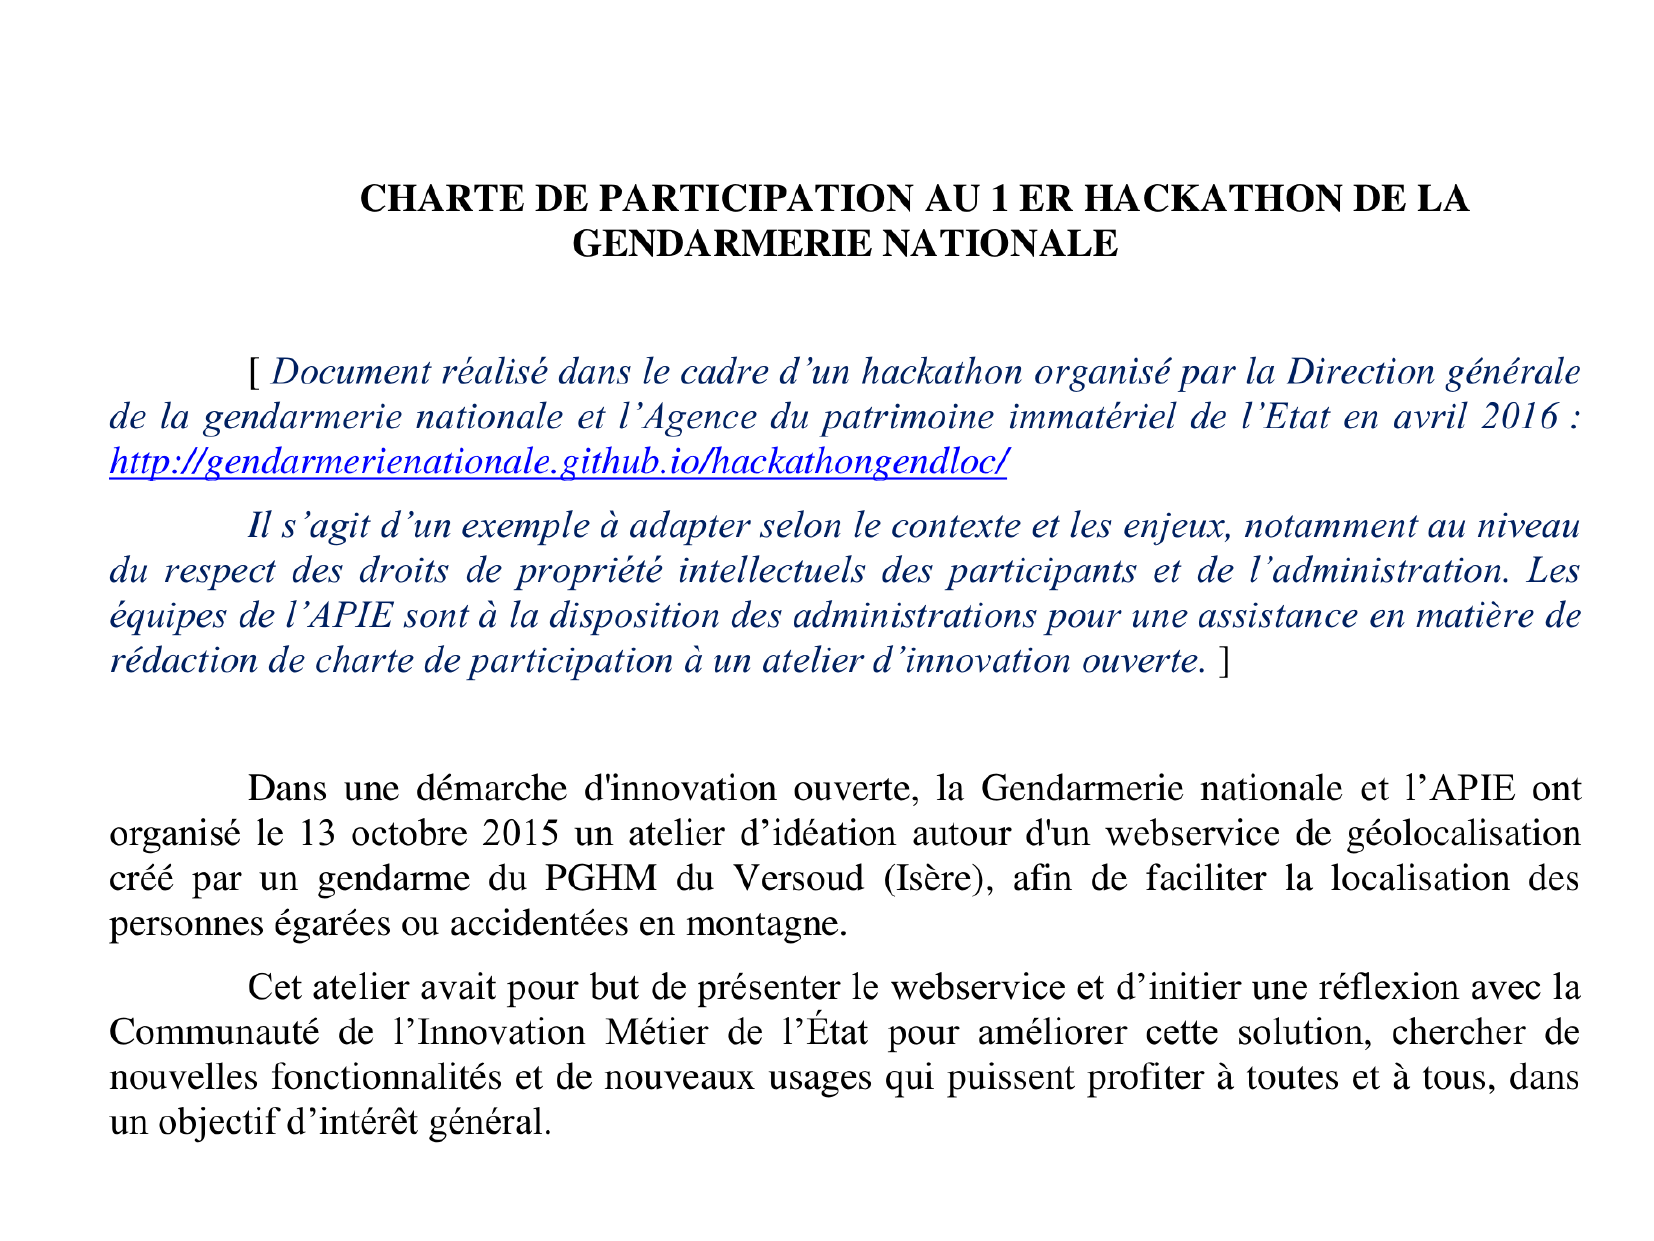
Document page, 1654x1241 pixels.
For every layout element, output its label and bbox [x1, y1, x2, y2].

picture [3, 92, 1654, 1152]
